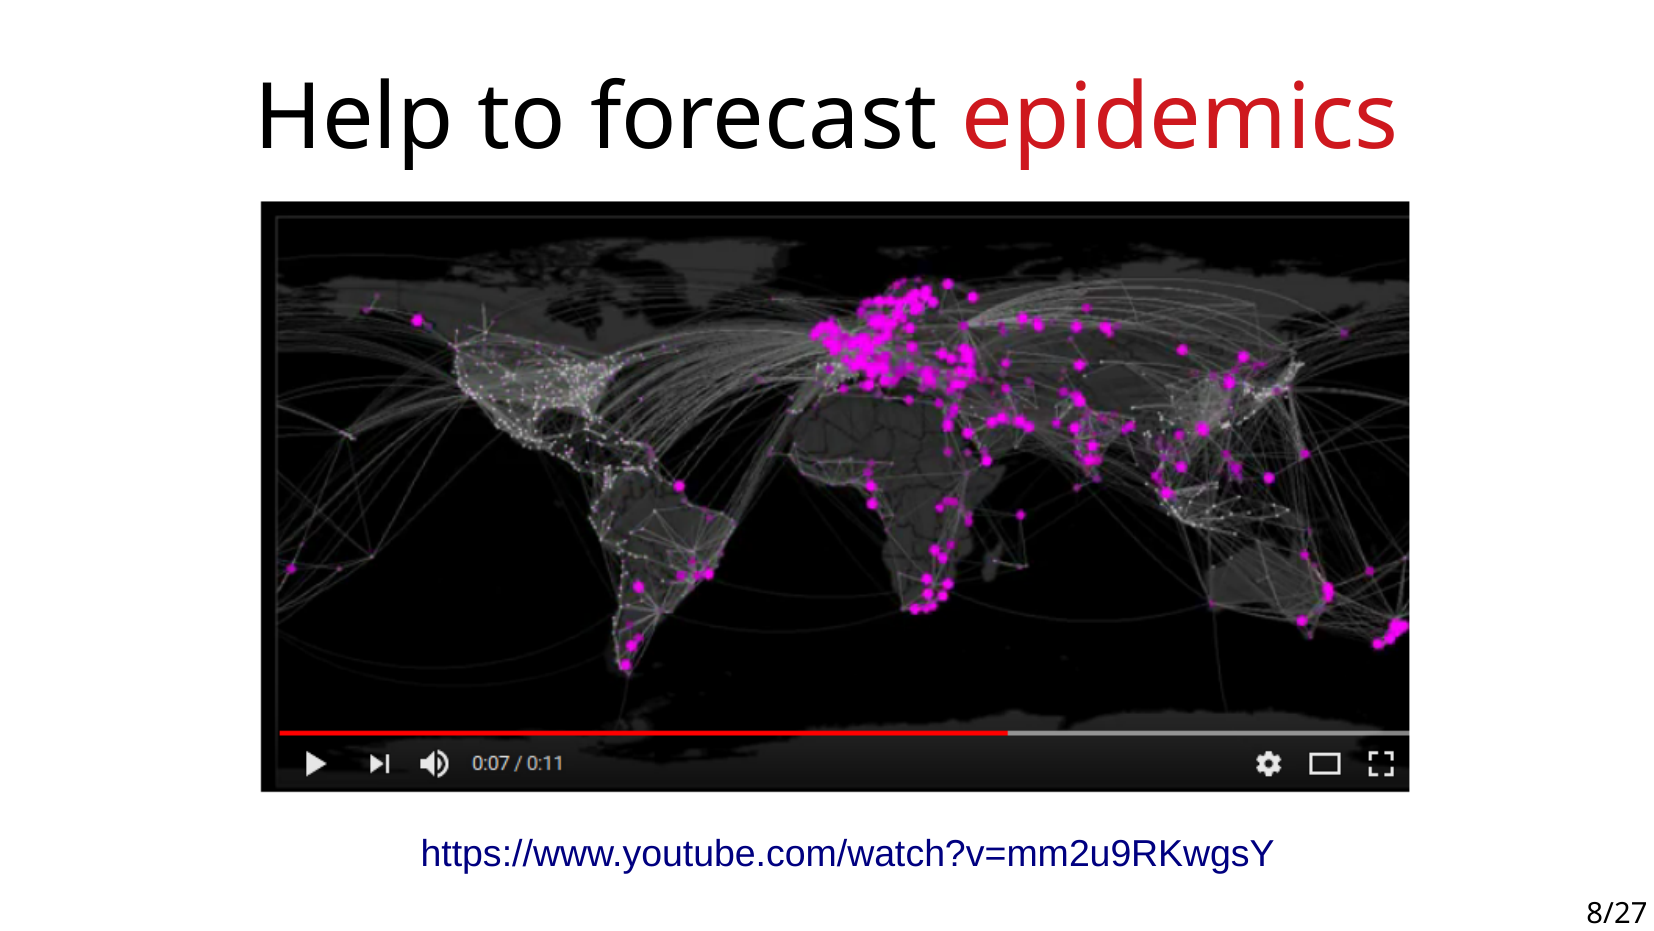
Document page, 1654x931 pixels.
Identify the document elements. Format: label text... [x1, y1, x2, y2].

title Help to forecast epidemics [82, 1, 1571, 226]
text_box https://www.youtube.com/watch?v=mm2u9RKwgsY [405, 825, 1291, 882]
picture [255, 197, 1419, 800]
